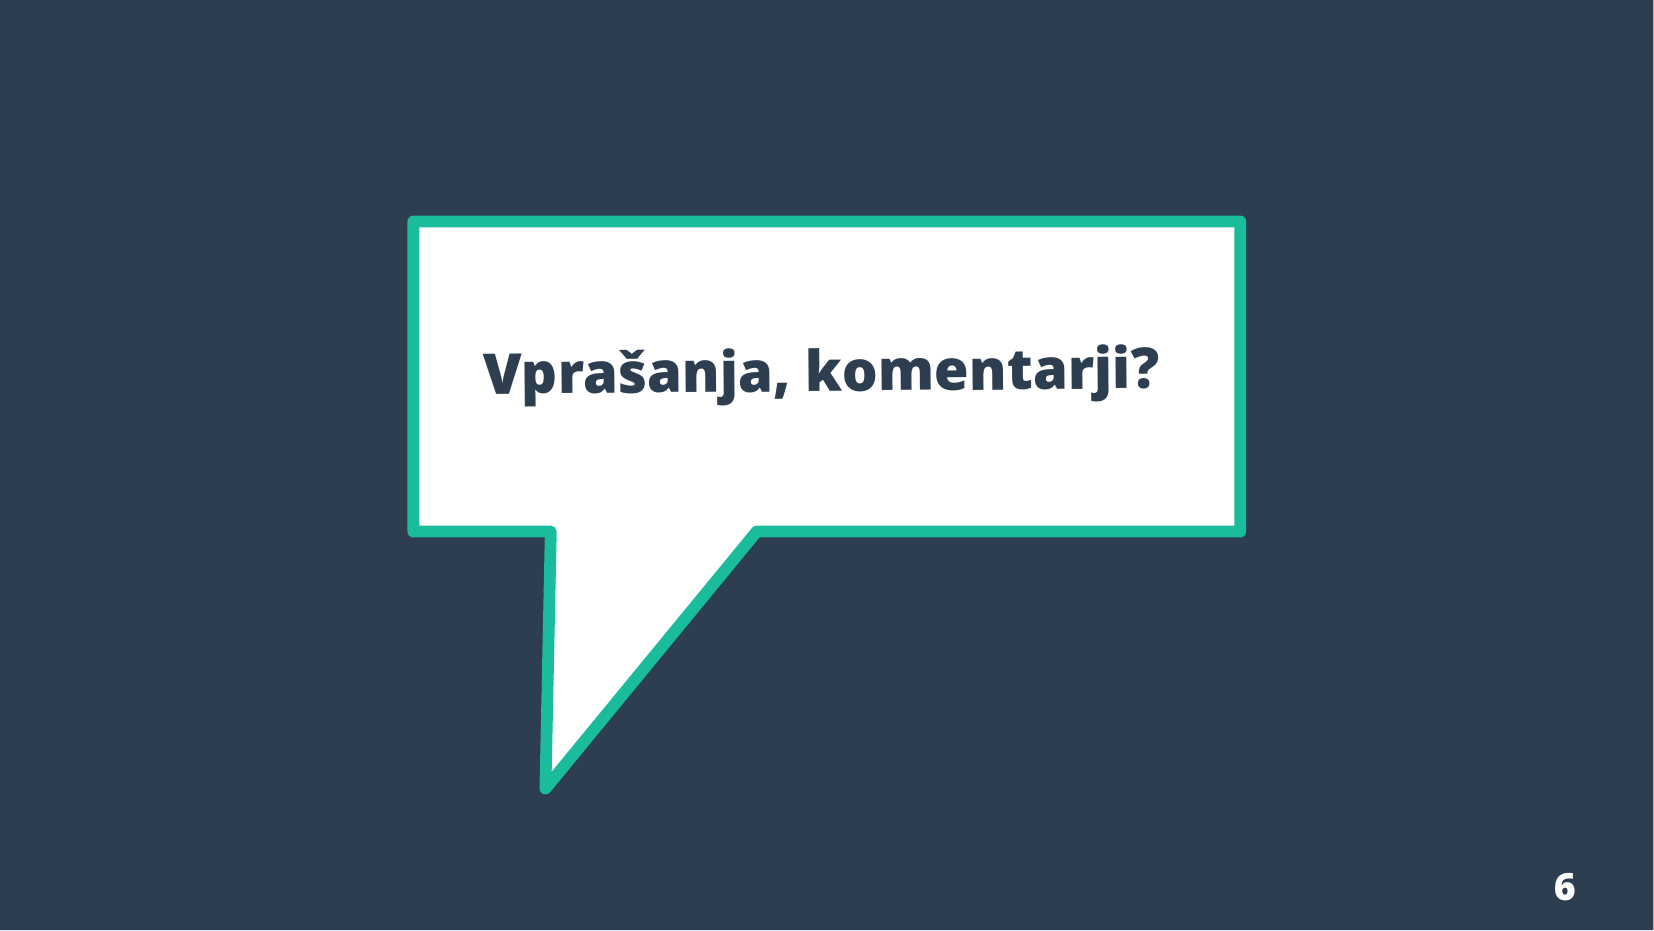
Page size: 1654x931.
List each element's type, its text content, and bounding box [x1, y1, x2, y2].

title Vprašanja, komentarji? [441, 232, 1202, 506]
